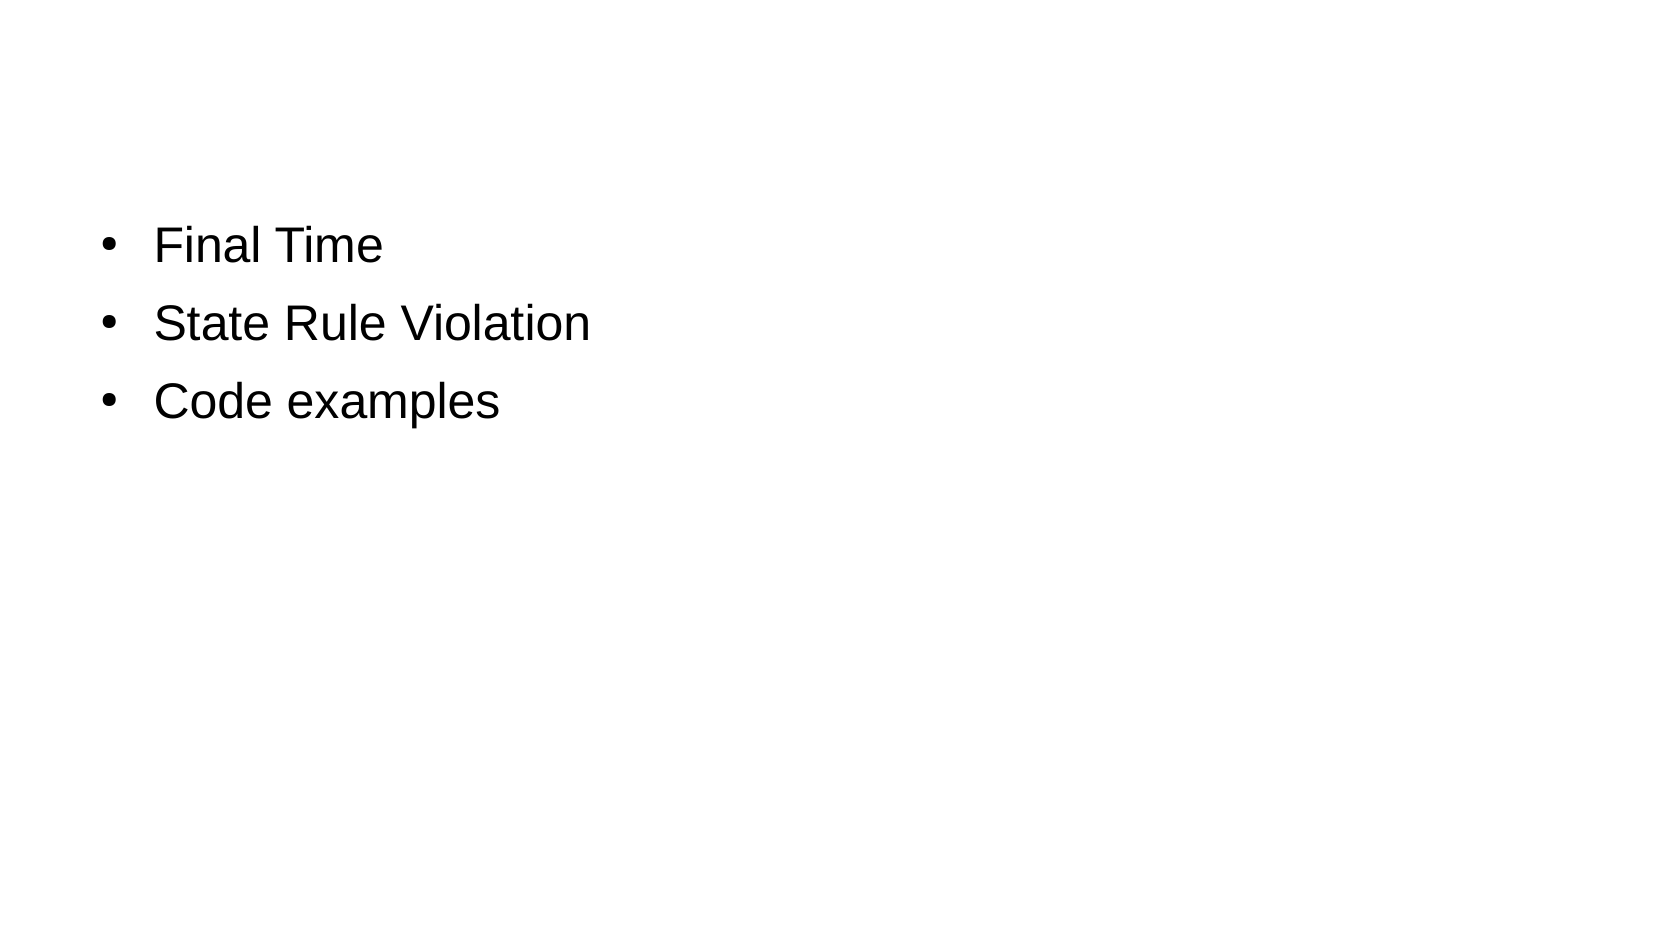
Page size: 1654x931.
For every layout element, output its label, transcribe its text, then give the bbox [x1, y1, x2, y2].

list Final Time State Rule Violation Code examples [82, 217, 1571, 758]
